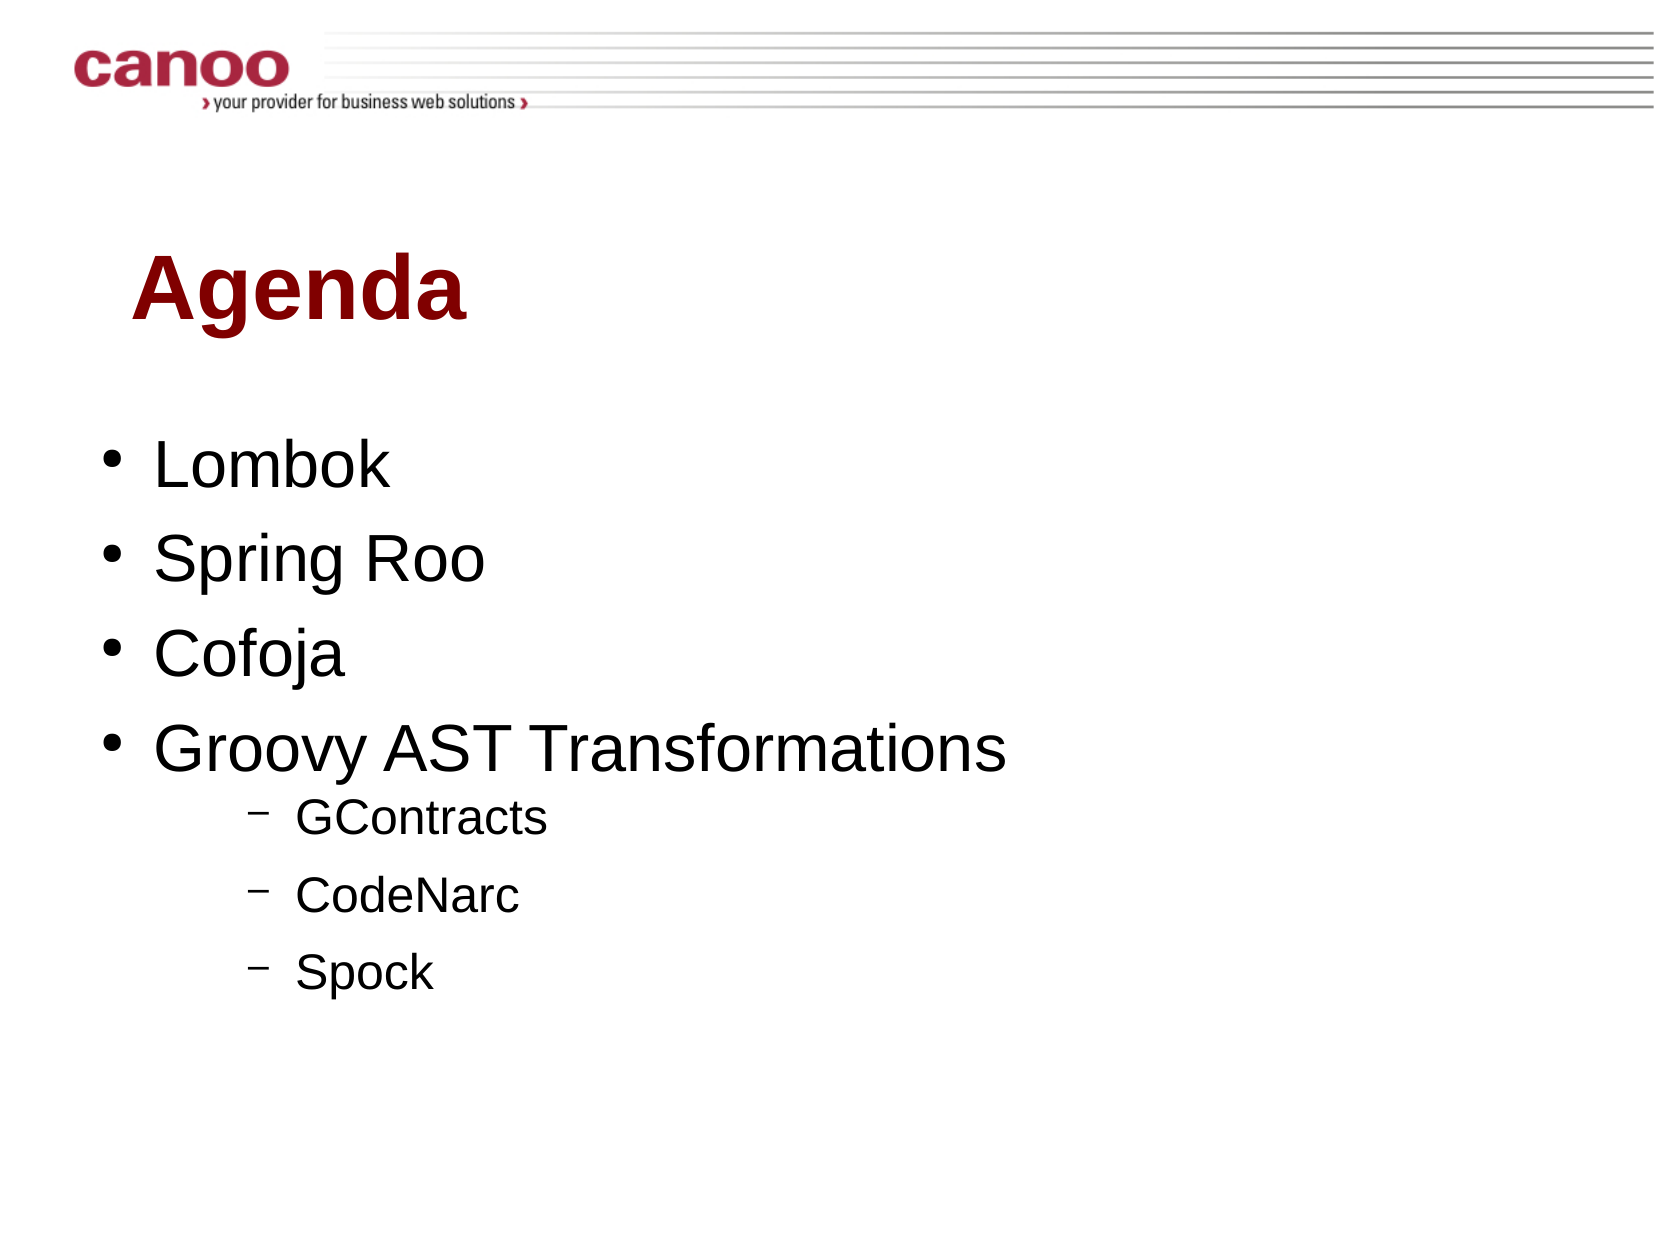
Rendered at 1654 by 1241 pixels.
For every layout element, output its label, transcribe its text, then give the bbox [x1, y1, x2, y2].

title Agenda [82, 179, 1571, 387]
list Lombok Spring Roo Cofoja Groovy AST Transformations GContracts CodeNarc Spock [82, 420, 1571, 1164]
picture [0, 0, 1654, 166]
